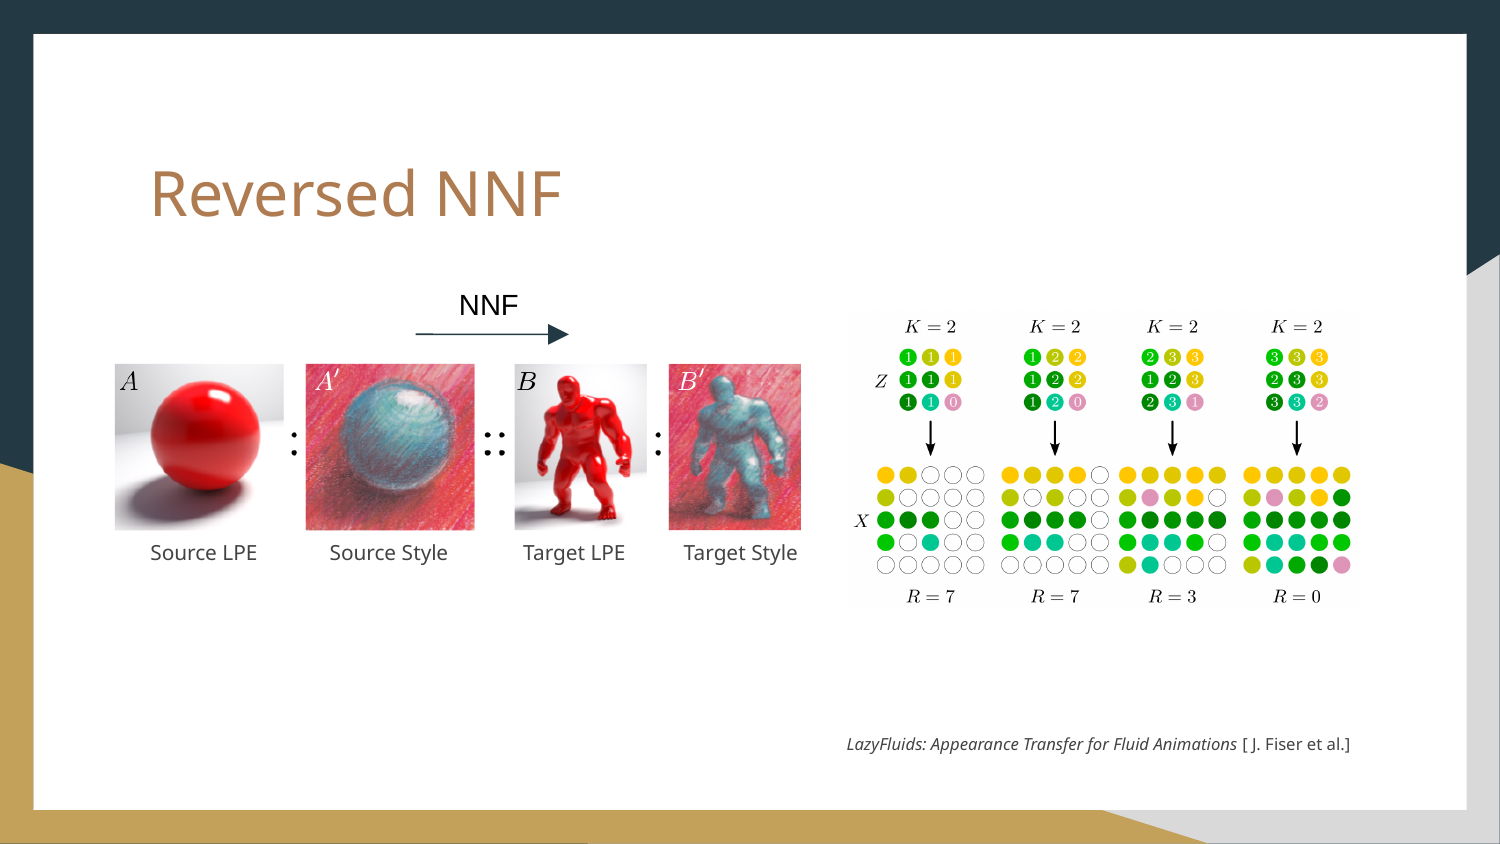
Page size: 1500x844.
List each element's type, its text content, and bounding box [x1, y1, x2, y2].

title Source Style [305, 524, 473, 585]
title Target LPE [490, 524, 657, 585]
text_box LazyFluids: Appearance Transfer for Fluid Animations [ J. Fiser et al.] [456, 710, 1366, 776]
text_box NNF [424, 271, 554, 319]
title Target Style [657, 524, 825, 585]
title Source LPE [120, 524, 288, 585]
picture [848, 309, 1366, 614]
title Reversed NNF [134, 138, 1366, 296]
picture [113, 360, 805, 534]
